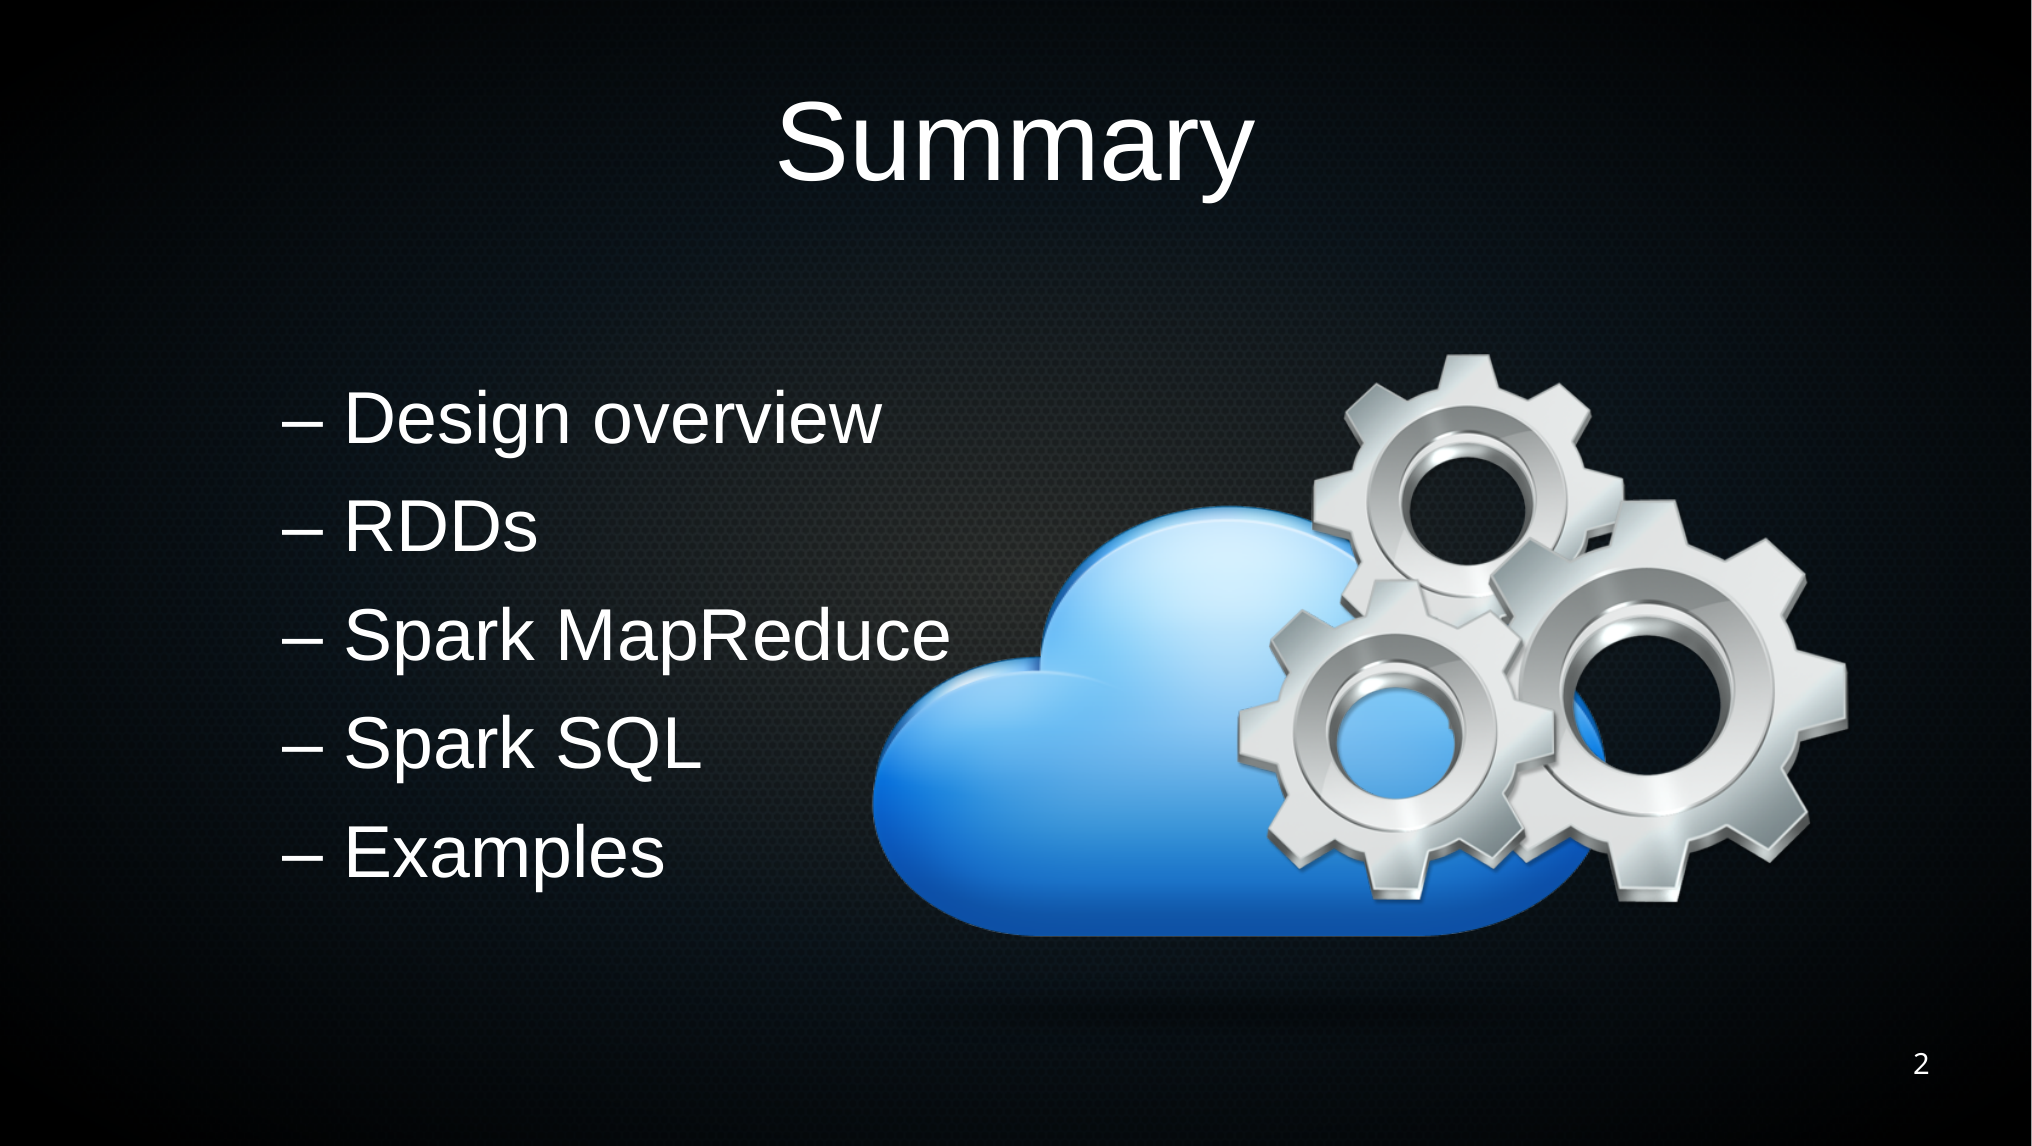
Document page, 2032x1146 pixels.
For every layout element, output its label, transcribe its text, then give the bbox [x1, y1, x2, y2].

picture [0, 0, 2032, 1146]
list – Design overview – RDDs – Spark MapReduce – Spark SQL – Examples [212, 268, 1890, 898]
title Summary [101, 45, 1930, 237]
